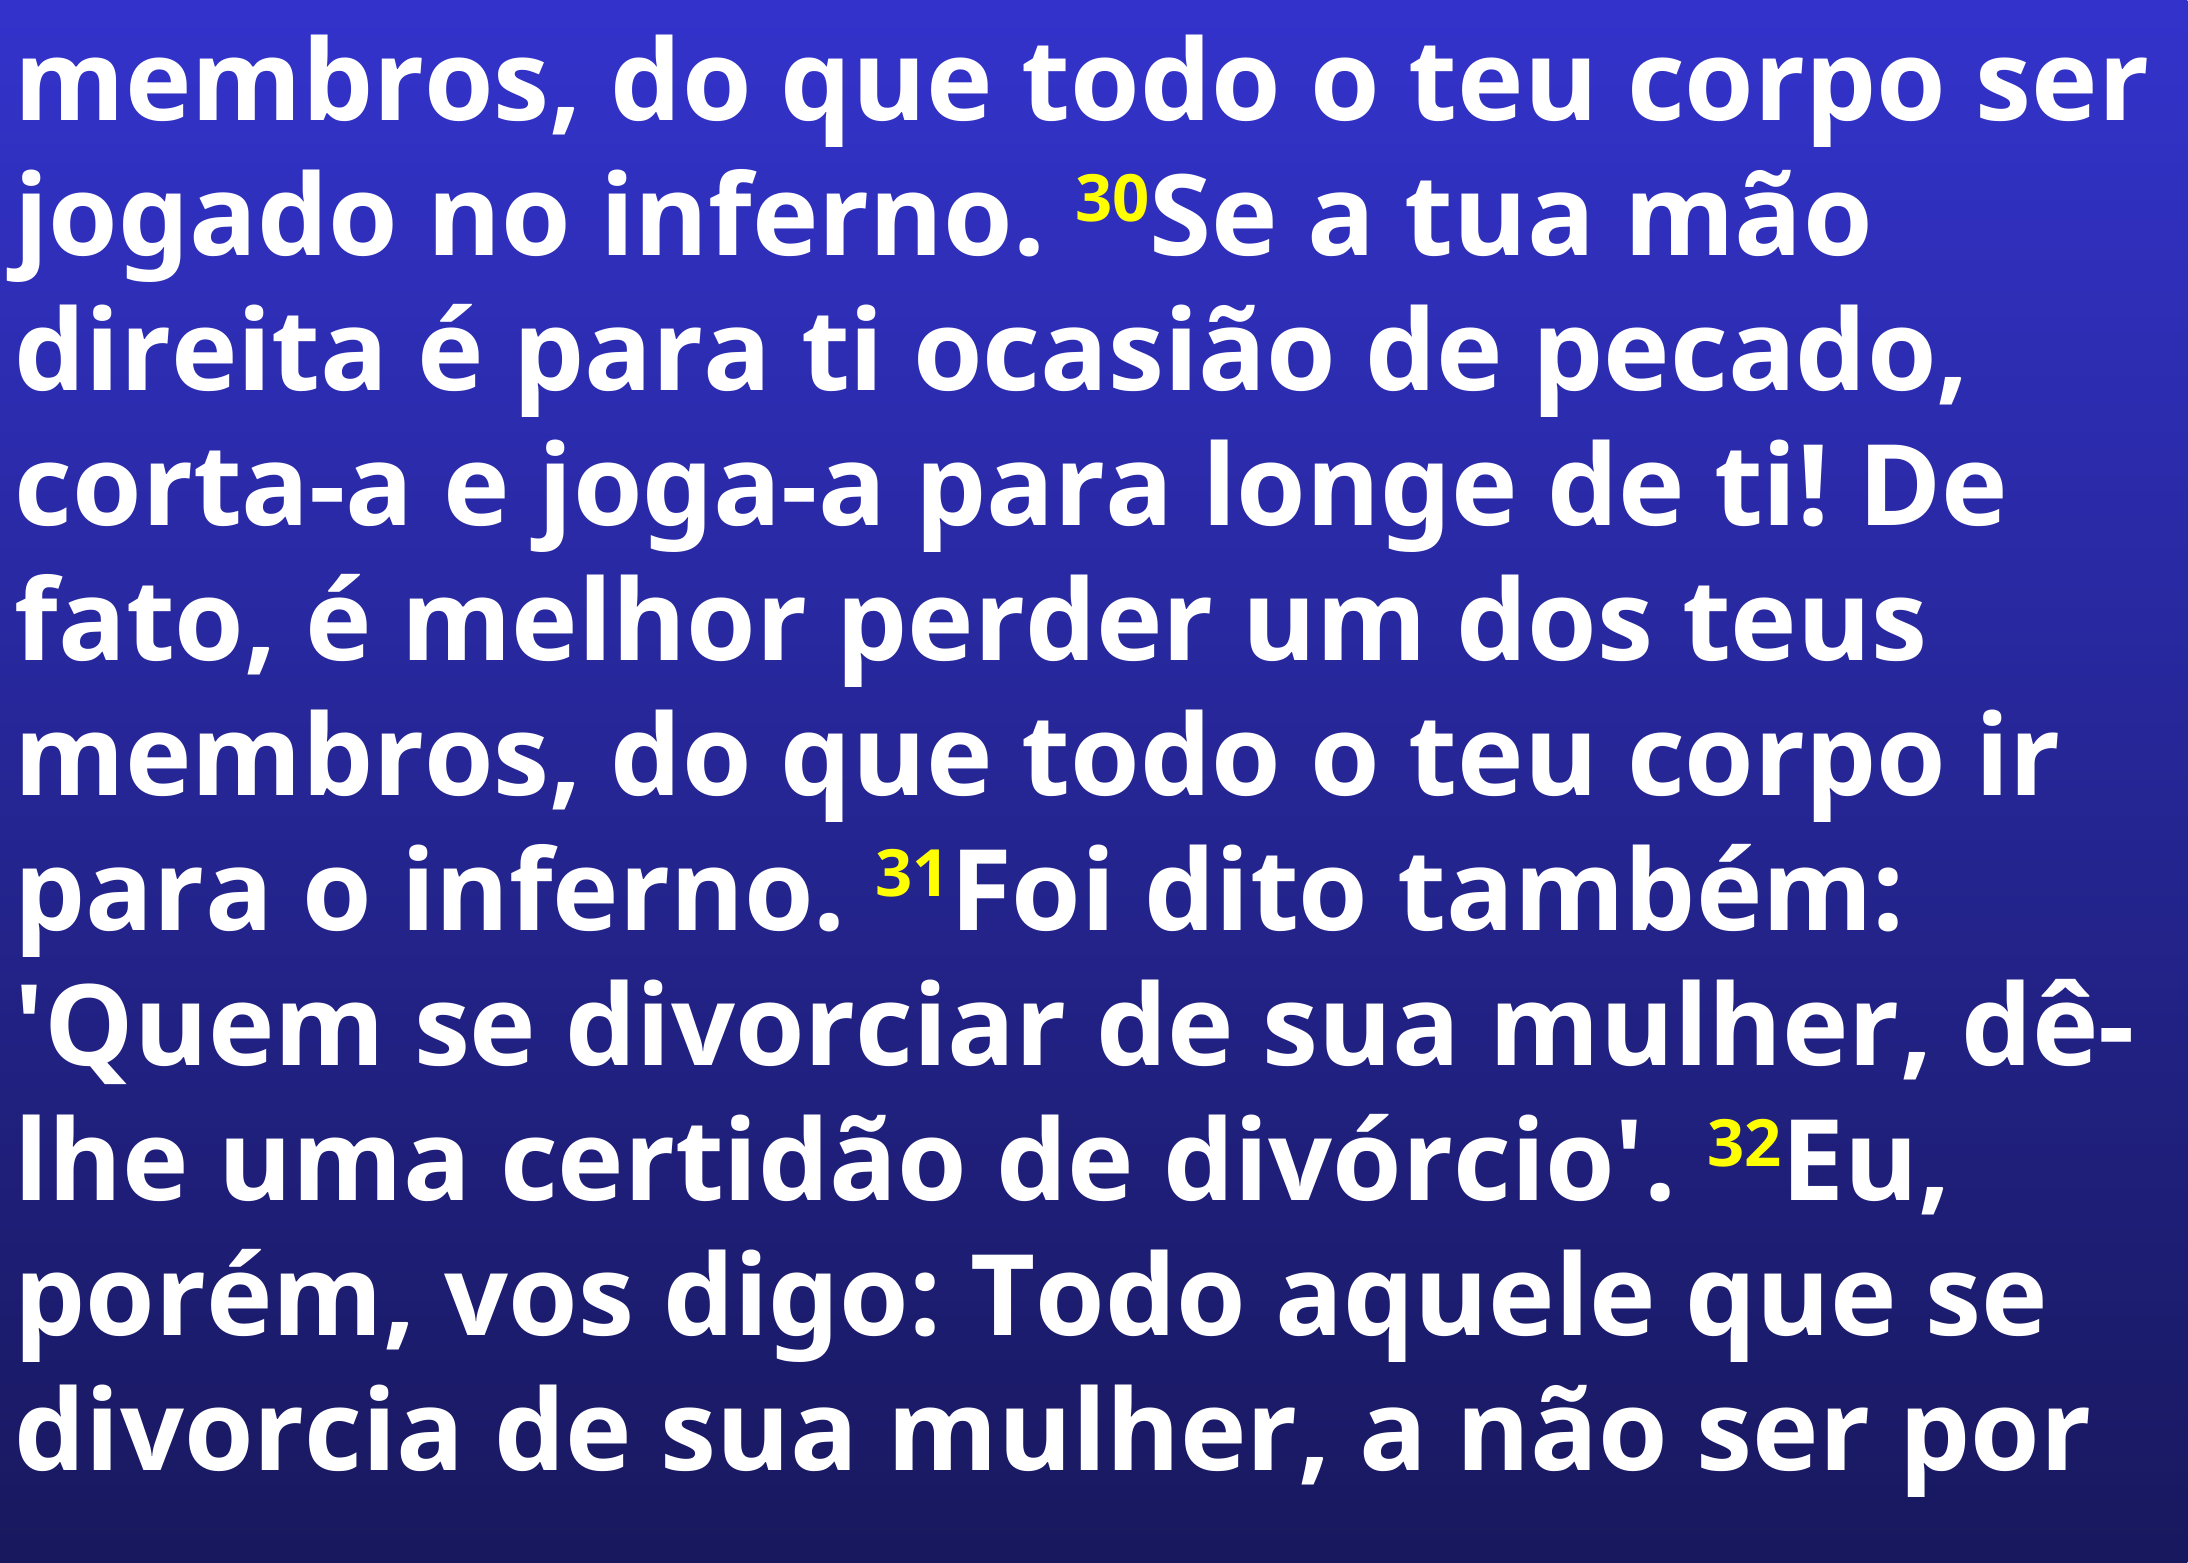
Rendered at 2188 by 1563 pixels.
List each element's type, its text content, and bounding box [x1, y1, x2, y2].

text_box membros, do que todo o teu corpo ser jogado no inferno. 30Se a tua mão direita é para ti ocasião de pecado, corta-a e joga-a para longe de ti! De fato, é melhor perder um dos teus membros, do que todo o teu corpo ir para o inferno. 31Foi dito também: 'Quem se divorciar de sua mulher, dê-lhe uma certidão de divórcio'. 32Eu, porém, vos digo: Todo aquele que se divorcia de sua mulher, a não ser por [0, 0, 2188, 1501]
